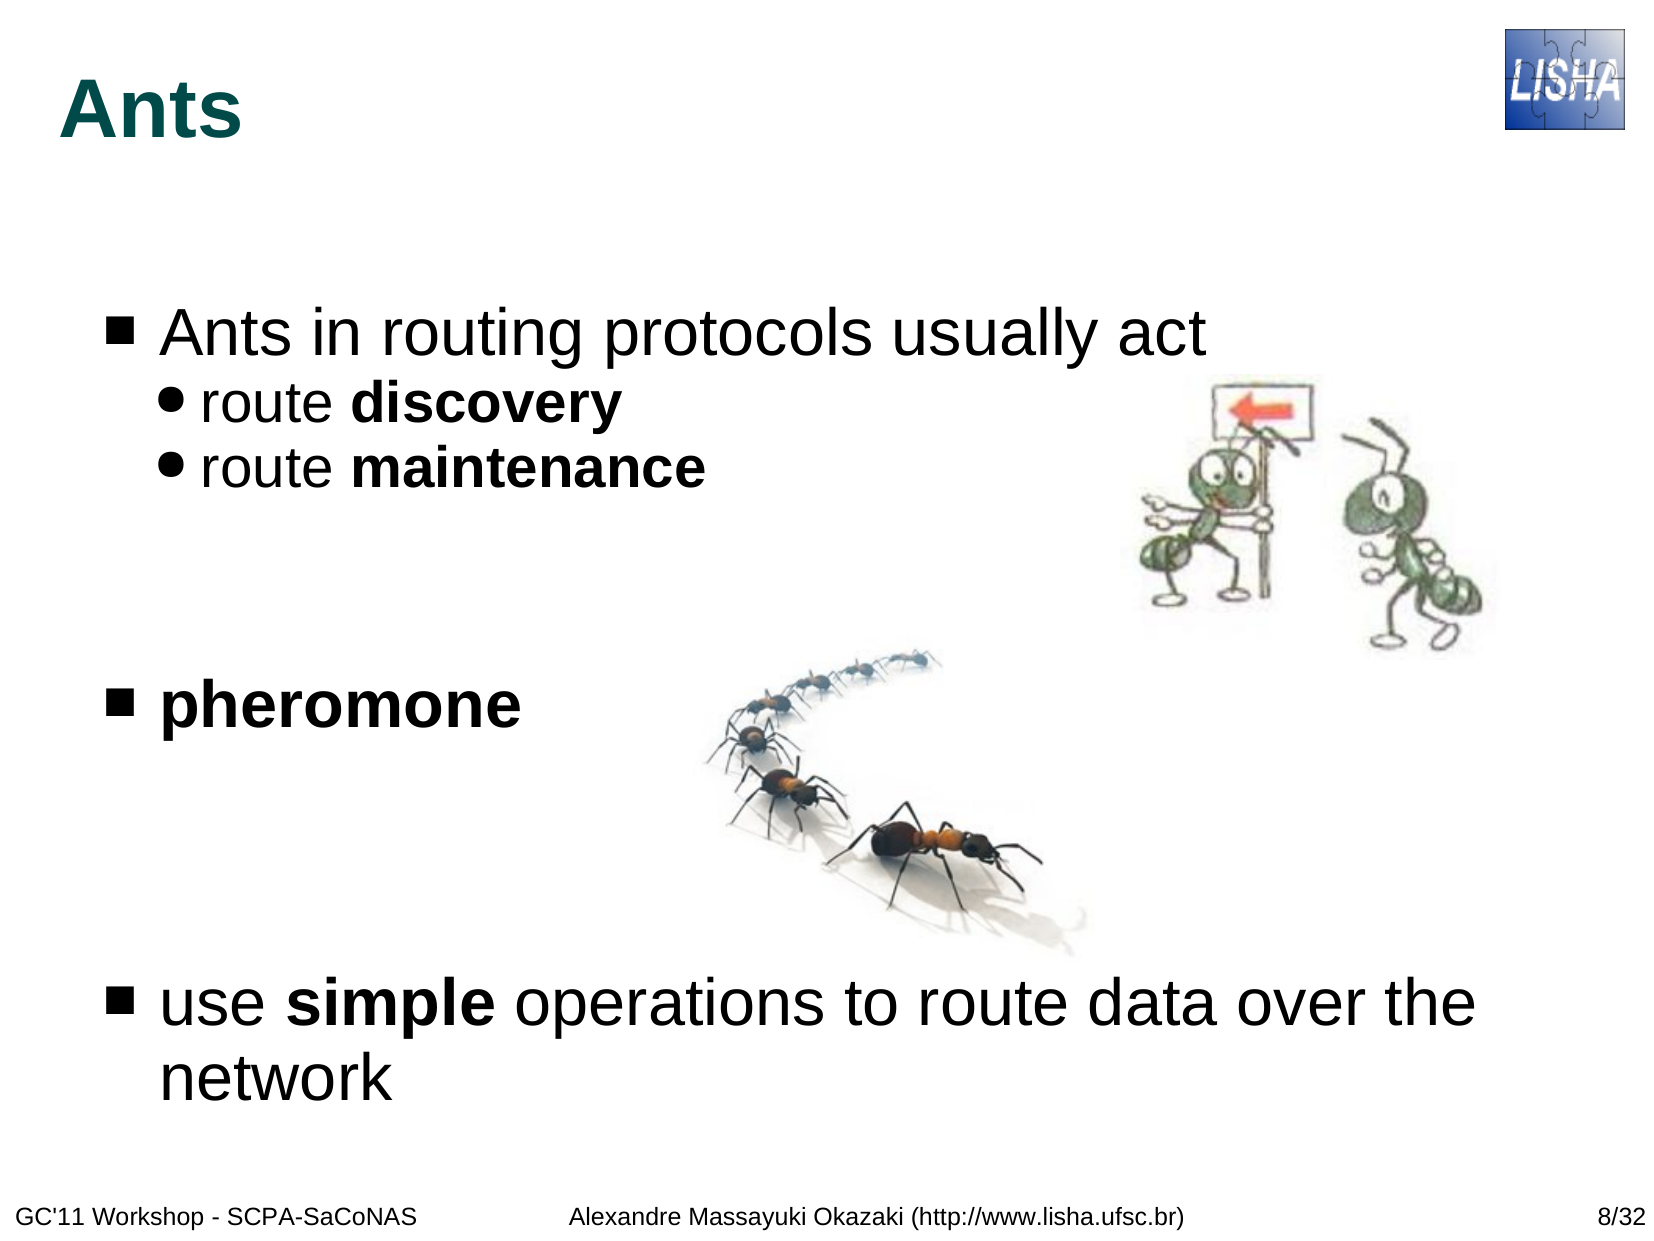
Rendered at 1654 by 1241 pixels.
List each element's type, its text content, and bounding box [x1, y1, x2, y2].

picture [1595, 29, 1625, 130]
picture [693, 374, 1501, 965]
list Ants in routing protocols usually act route discovery route maintenance pheromone use simple operations to route data over the network [59, 295, 1595, 1182]
title Ants [58, 11, 1595, 219]
